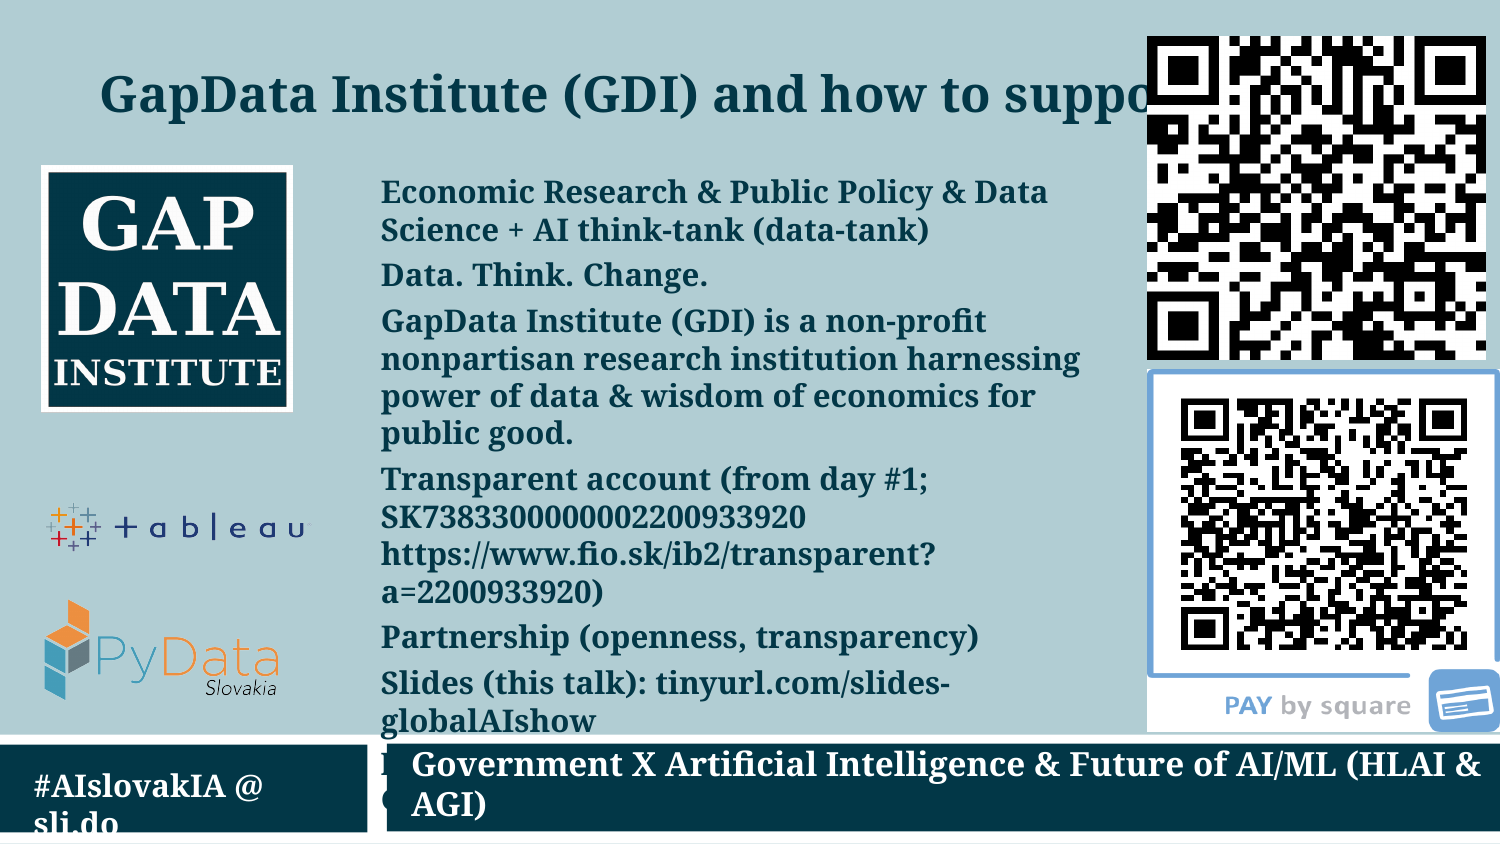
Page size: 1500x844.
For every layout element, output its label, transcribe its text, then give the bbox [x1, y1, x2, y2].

text_box Economic Research & Public Policy & Data Science + AI think-tank (data-tank) Data. Think. Change. GapData Institute (GDI) is a non-profit nonpartisan research institution harnessing power of data & wisdom of economics for public good. Transparent account (from day #1; SK7383300000002200933920 https://www.fio.sk/ib2/transparent?a=2200933920) Partnership (openness, transparency) Slides (this talk): tinyurl.com/slides-globalAIshow https://github.com/radovankavicky/GlobalAIShow2024 [292, 166, 1137, 720]
picture [1147, 369, 1500, 732]
picture [41, 165, 293, 413]
text_box #AIslovakIA @ sli.do [22, 760, 342, 815]
text_box Government X Artificial Intelligence & Future of AI/ML (HLAI & AGI) [400, 740, 1500, 826]
picture [41, 466, 316, 713]
text_box GapData Institute (GDI) and how to support us. [88, 31, 1500, 154]
picture [1146, 36, 1486, 360]
